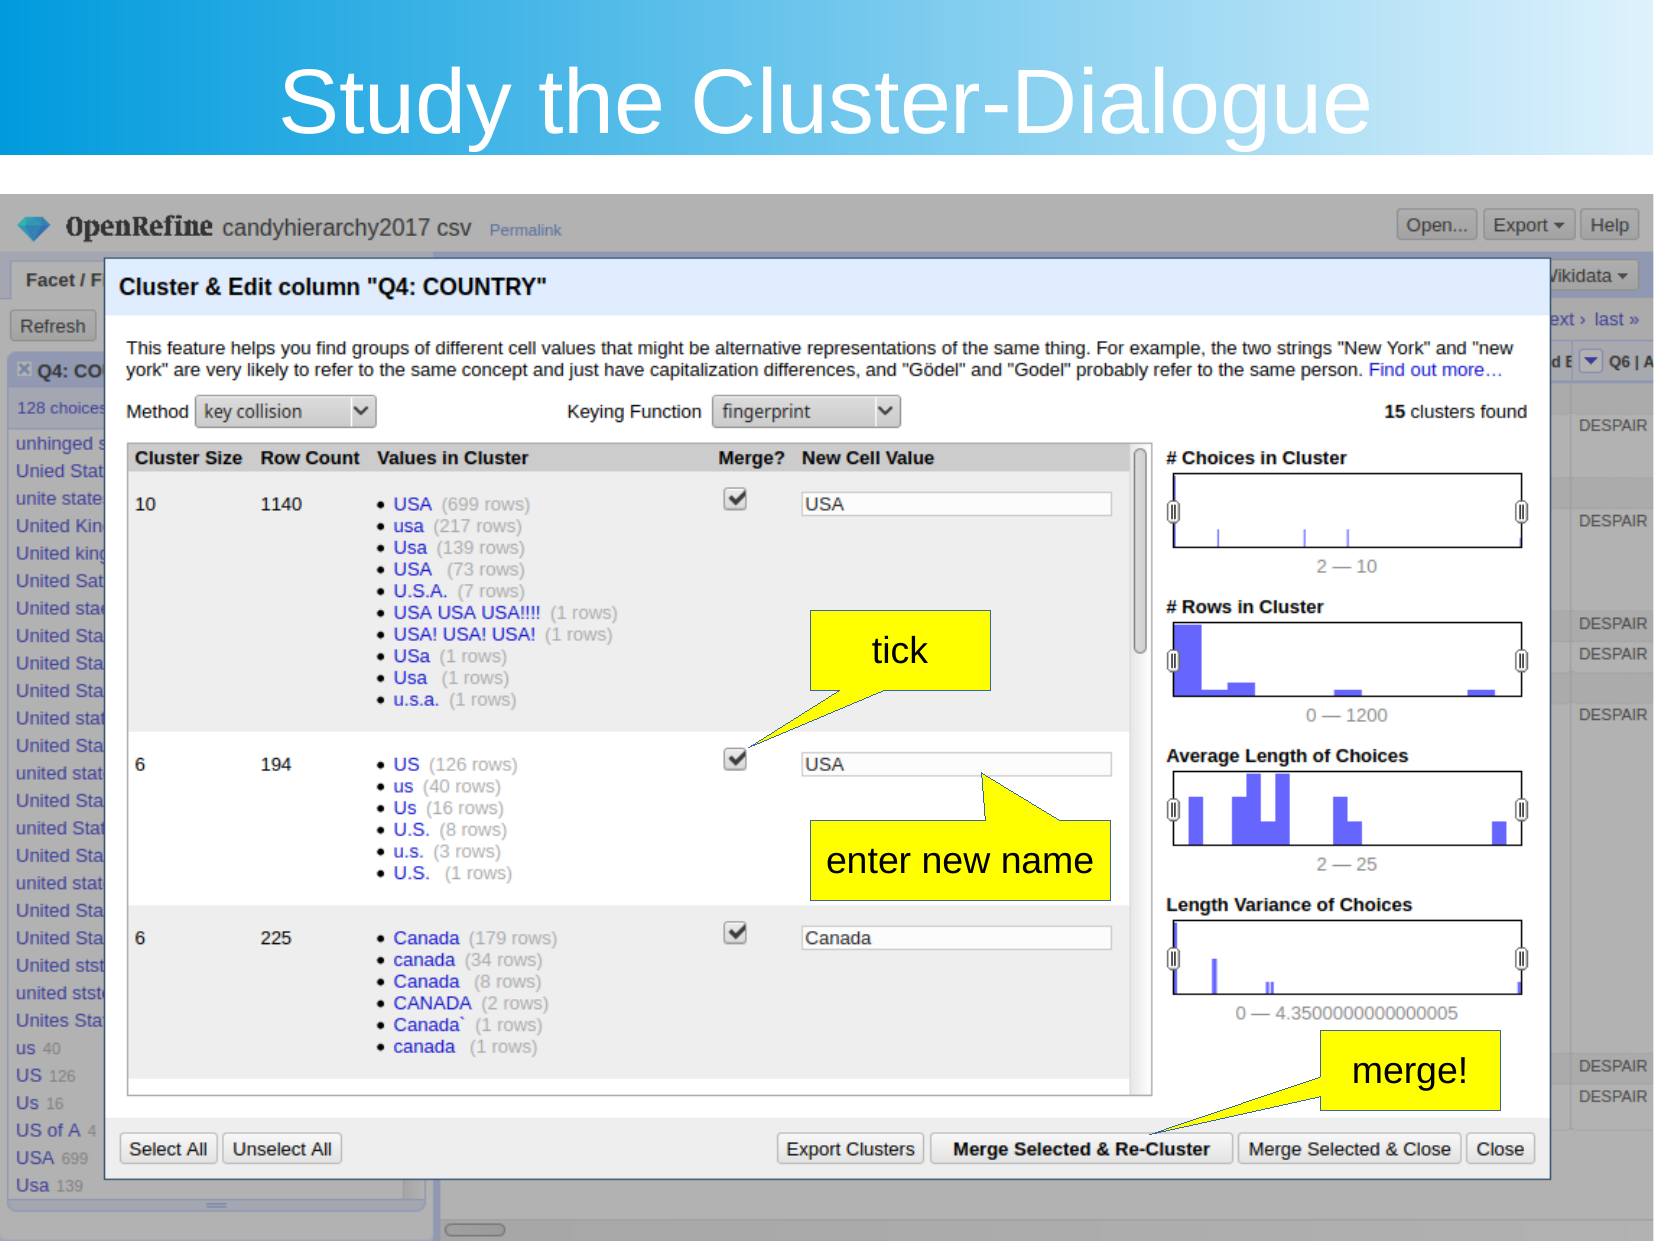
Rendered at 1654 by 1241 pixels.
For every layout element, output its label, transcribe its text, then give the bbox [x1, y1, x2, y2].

text_box enter new name [810, 772, 1111, 901]
title Study the Cluster-Dialogue [82, 49, 1571, 155]
picture [0, 194, 1654, 1241]
text_box tick [748, 610, 991, 748]
text_box merge! [1149, 1030, 1501, 1135]
